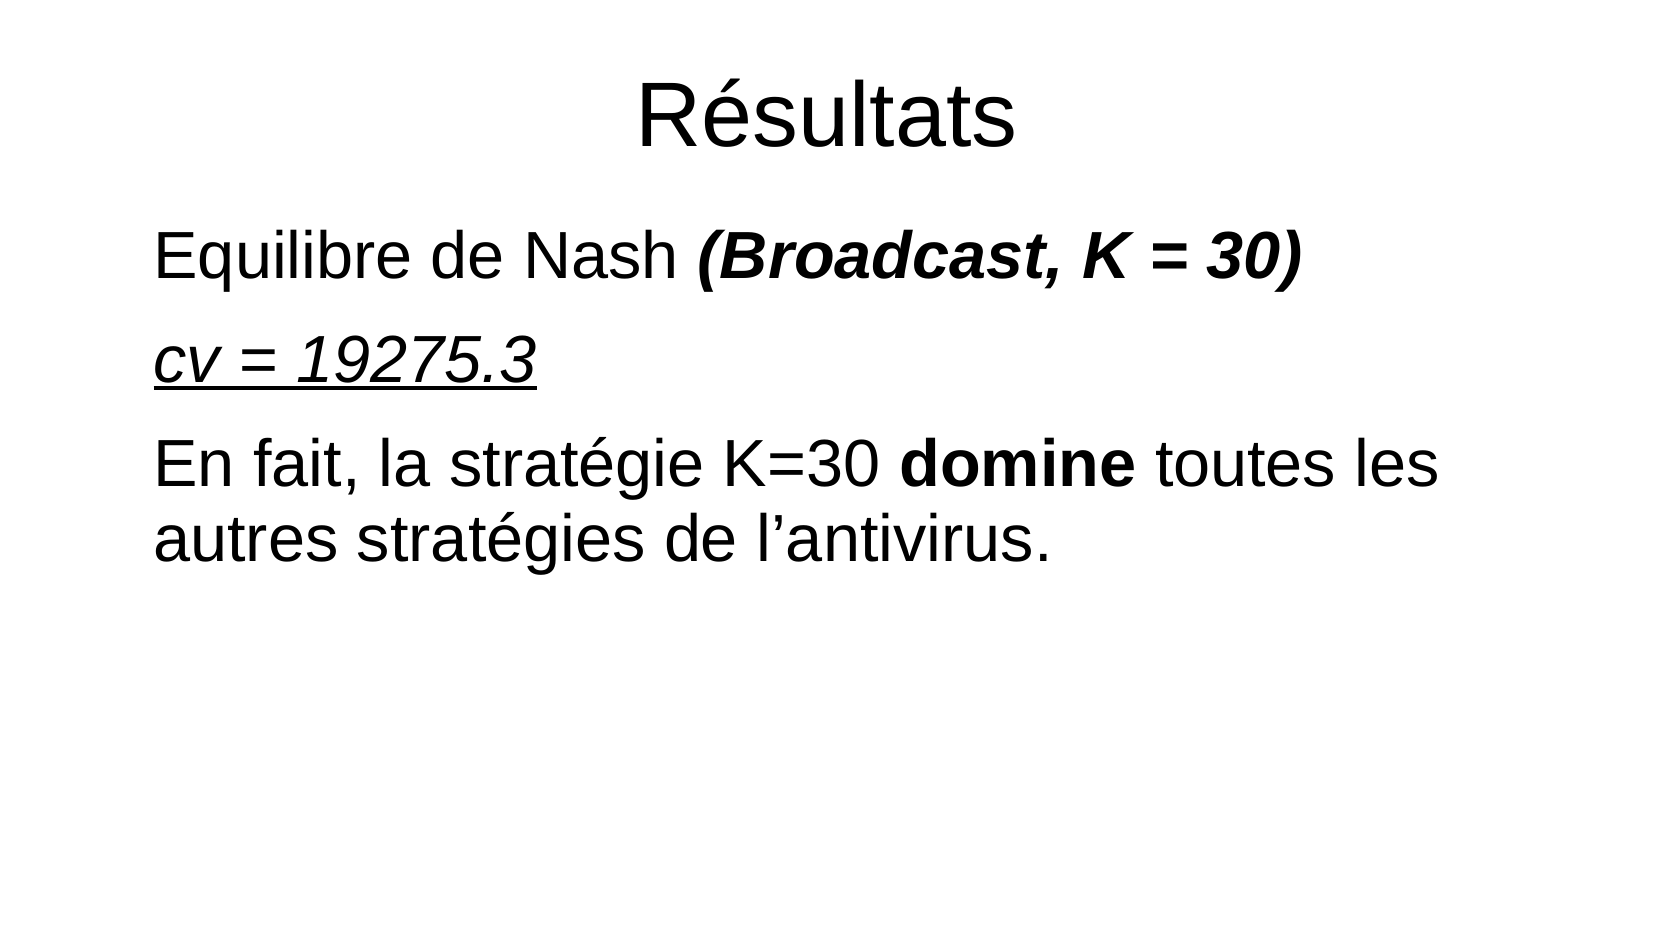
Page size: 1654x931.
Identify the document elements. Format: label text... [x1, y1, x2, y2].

list Equilibre de Nash (Broadcast, K = 30) cv = 19275.3 En fait, la stratégie K=30 domine toutes les autres stratégies de l’antivirus. [82, 217, 1571, 758]
title Résultats [82, 37, 1571, 193]
